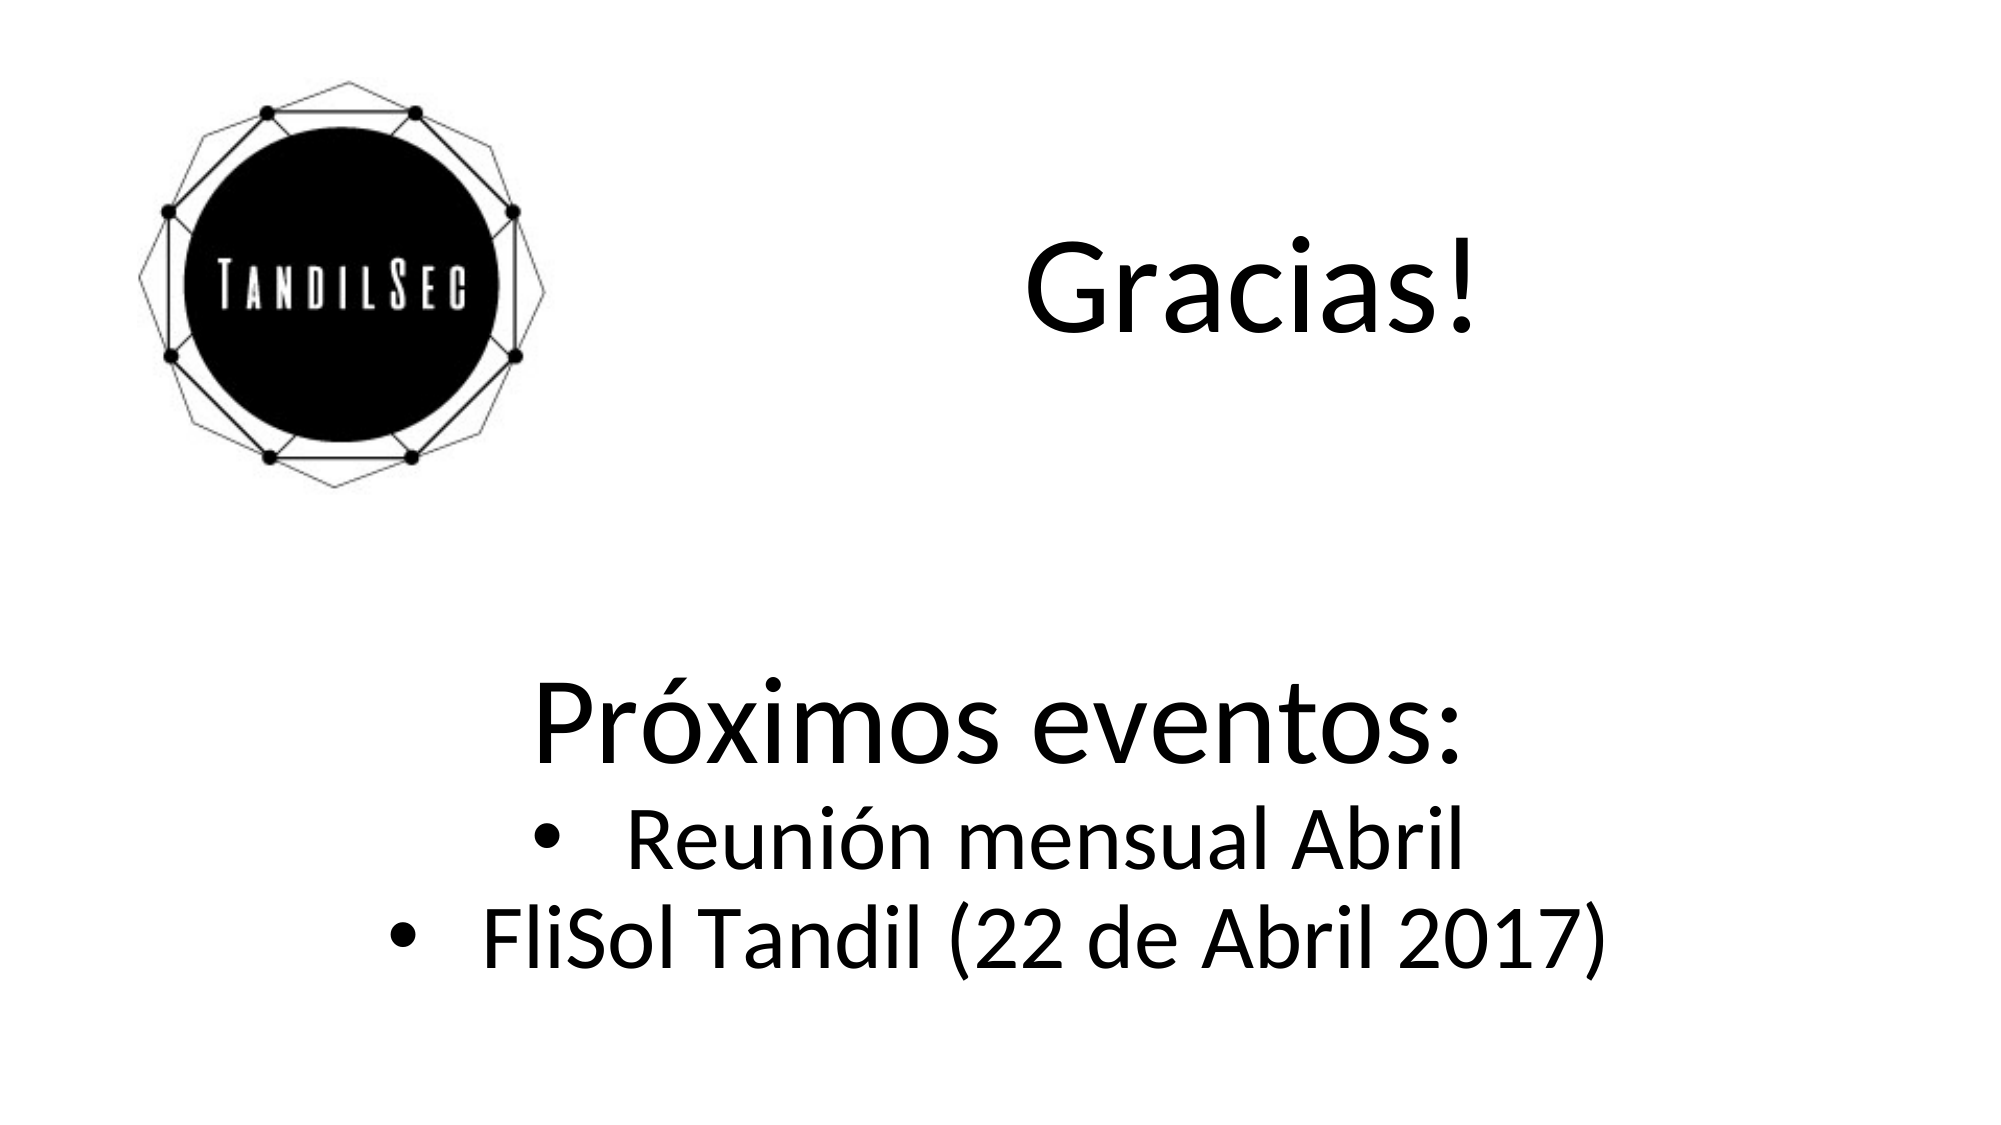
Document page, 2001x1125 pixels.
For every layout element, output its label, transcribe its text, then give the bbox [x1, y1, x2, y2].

text_box Próximos eventos: Reunión mensual Abril FliSol Tandil (22 de Abril 2017) [48, 569, 1952, 1075]
picture [137, 77, 557, 497]
title Gracias! [557, 178, 1952, 397]
